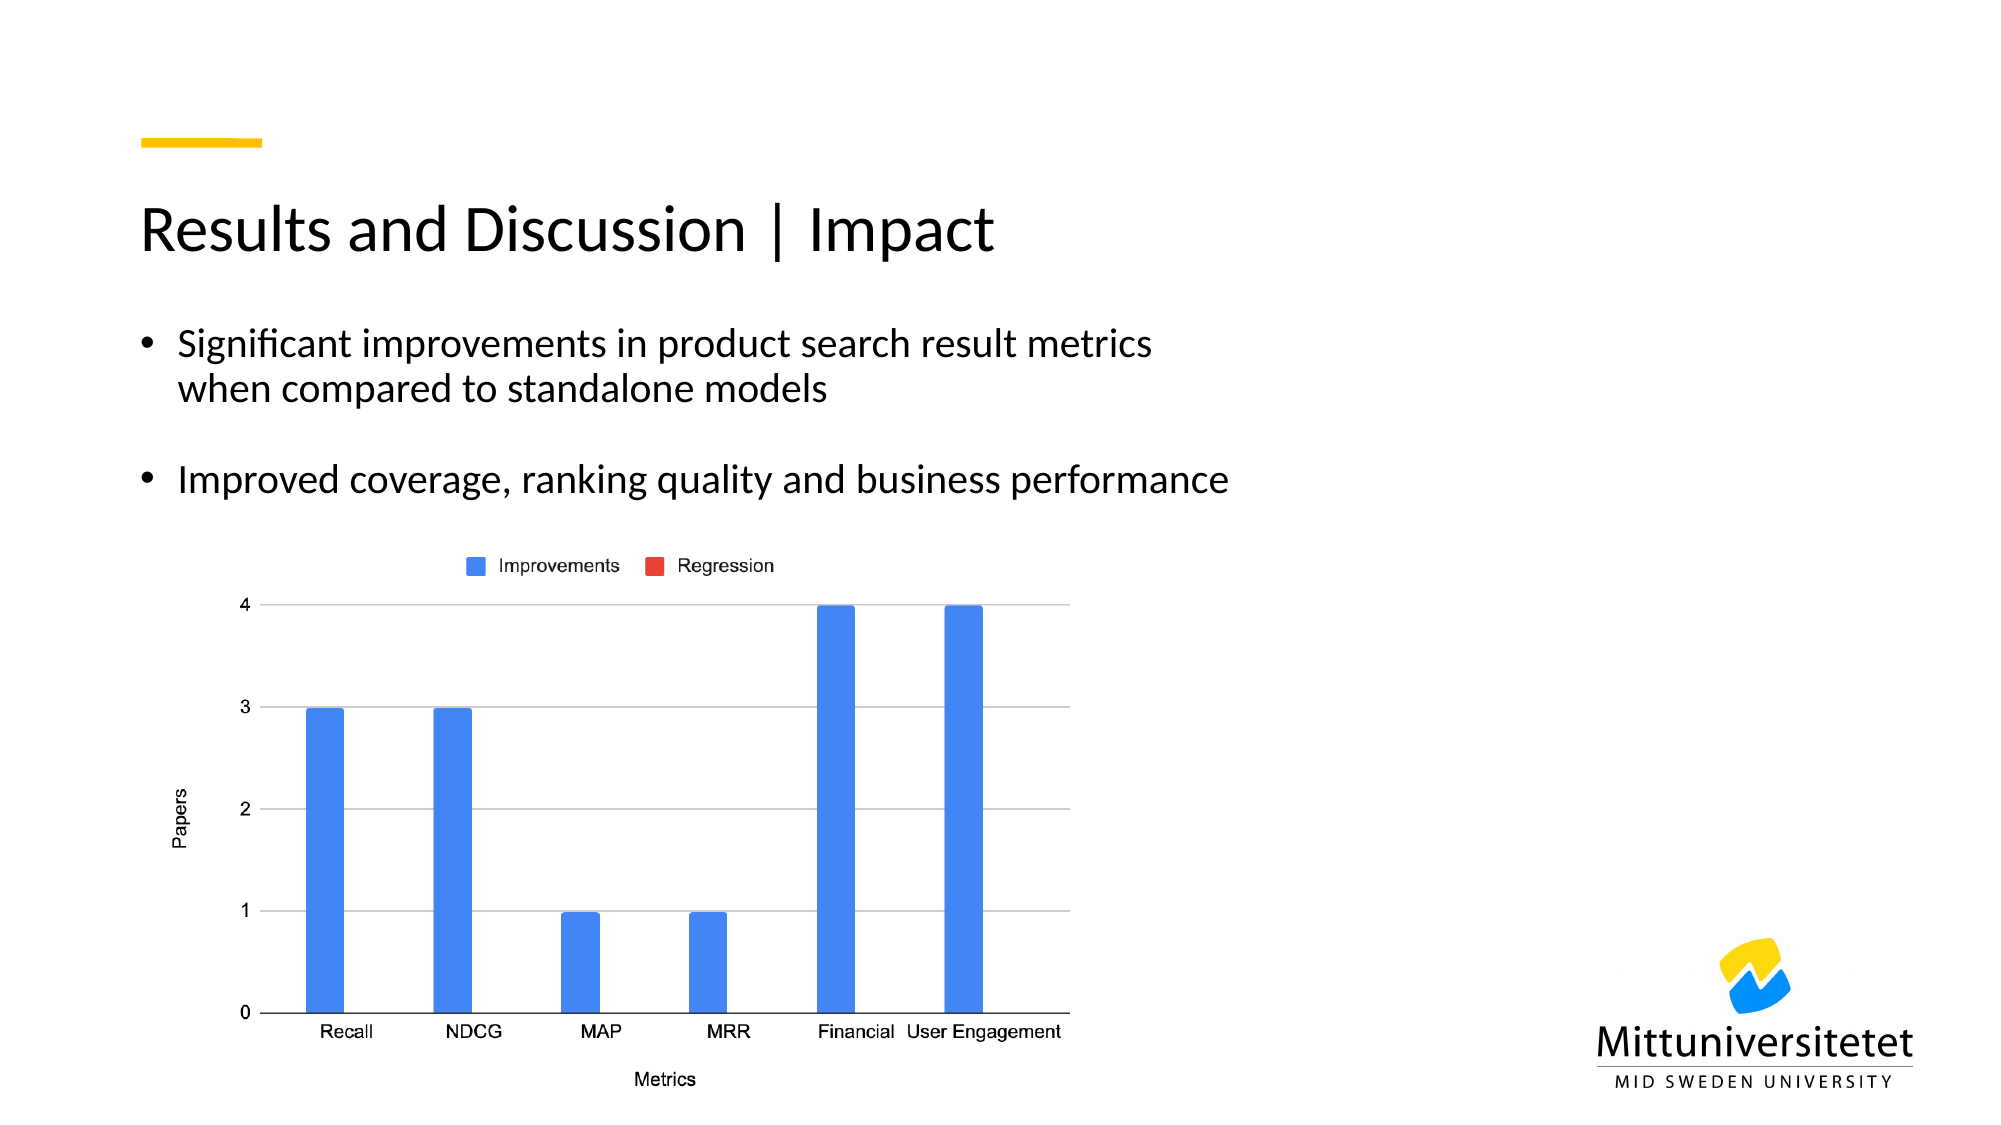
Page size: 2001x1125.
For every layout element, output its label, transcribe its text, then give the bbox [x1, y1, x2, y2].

picture [141, 527, 1099, 1119]
list Significant improvements in product search result metrics when compared to standalone models Improved coverage, ranking quality and business performance [124, 314, 1267, 906]
picture [1597, 938, 1913, 1088]
title Results and Discussion | Impact [124, 186, 1384, 417]
